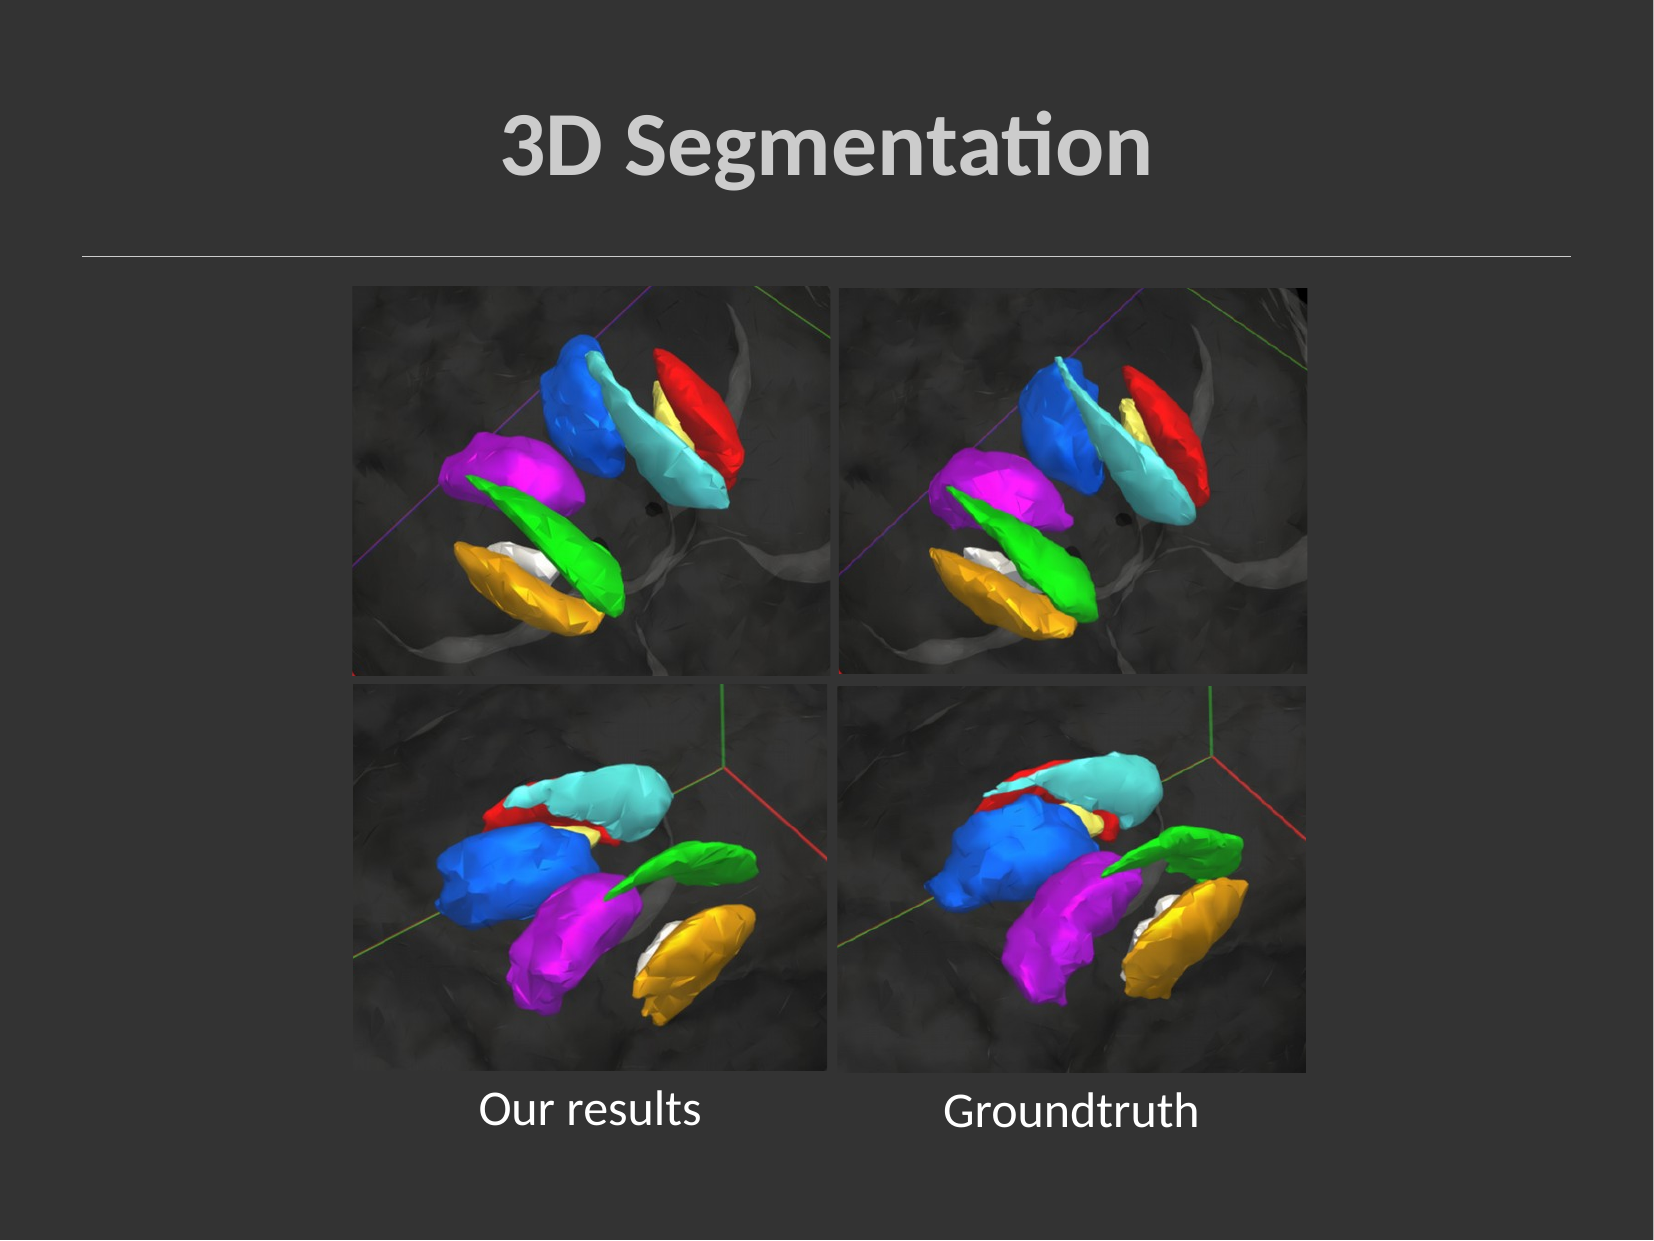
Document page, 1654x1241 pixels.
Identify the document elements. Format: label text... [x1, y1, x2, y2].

picture [837, 686, 1306, 1073]
picture [353, 684, 828, 1071]
picture [352, 286, 831, 676]
title 3D Segmentation [82, 49, 1571, 257]
picture [838, 288, 1308, 674]
